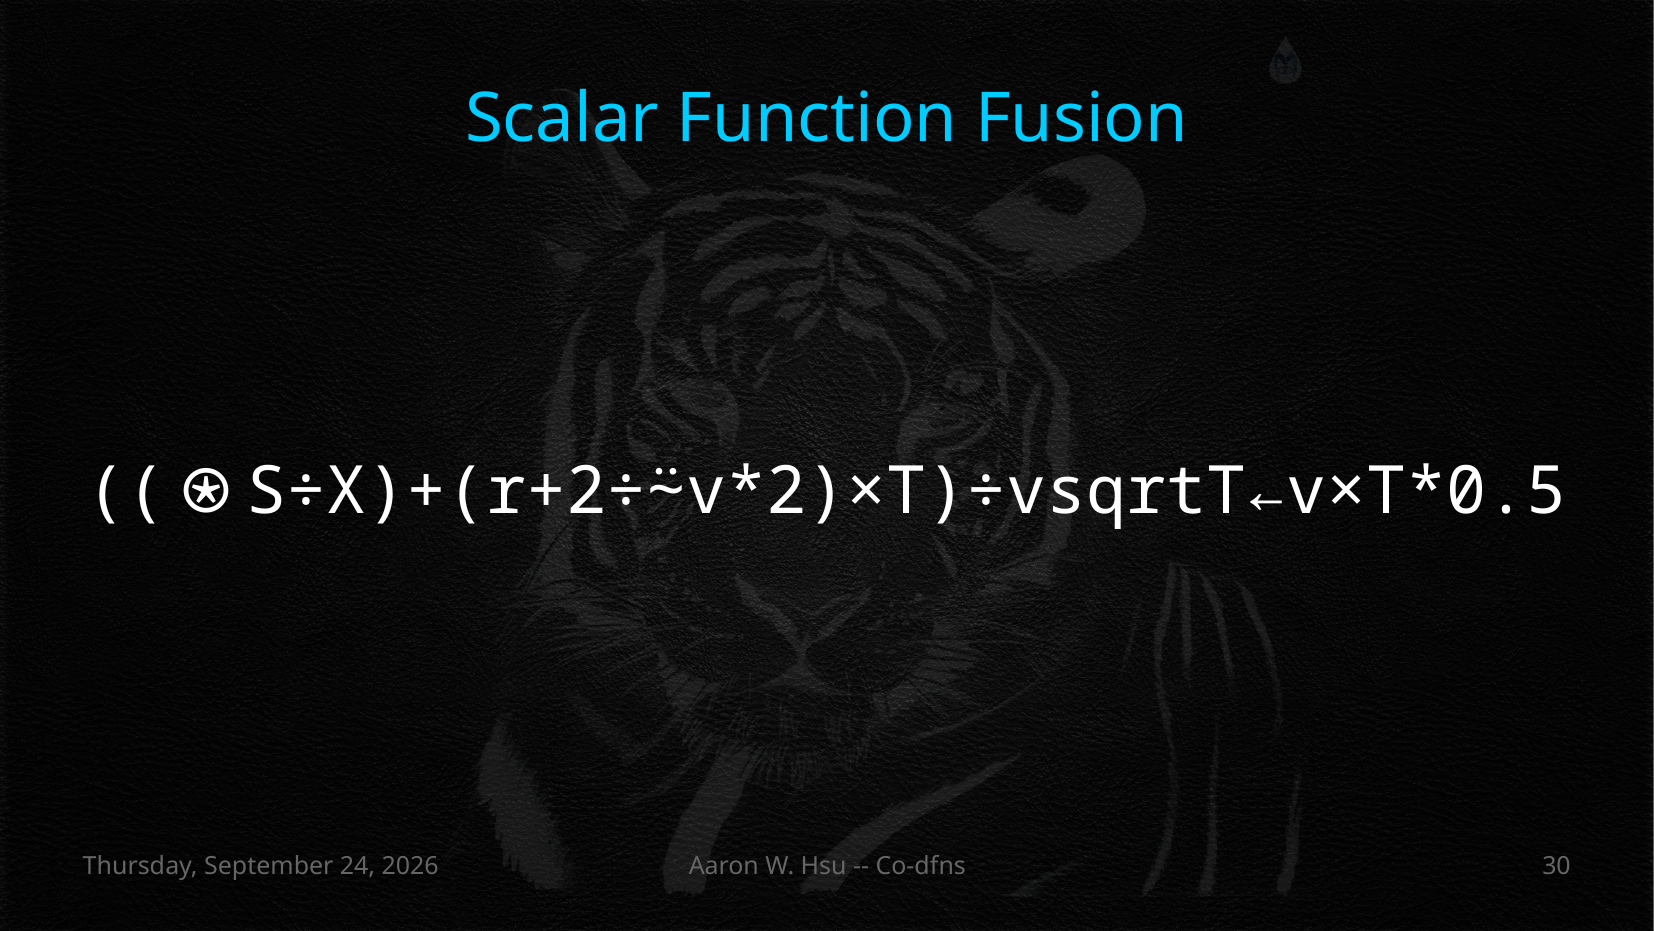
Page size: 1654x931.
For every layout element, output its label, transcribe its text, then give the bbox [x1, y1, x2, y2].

title Scalar Function Fusion [82, 37, 1571, 193]
subtitle ((⍟S÷X)+(r+2÷⍨v*2)×T)÷vsqrtT←v×T*0.5 [82, 217, 1571, 758]
picture [0, 0, 1654, 931]
